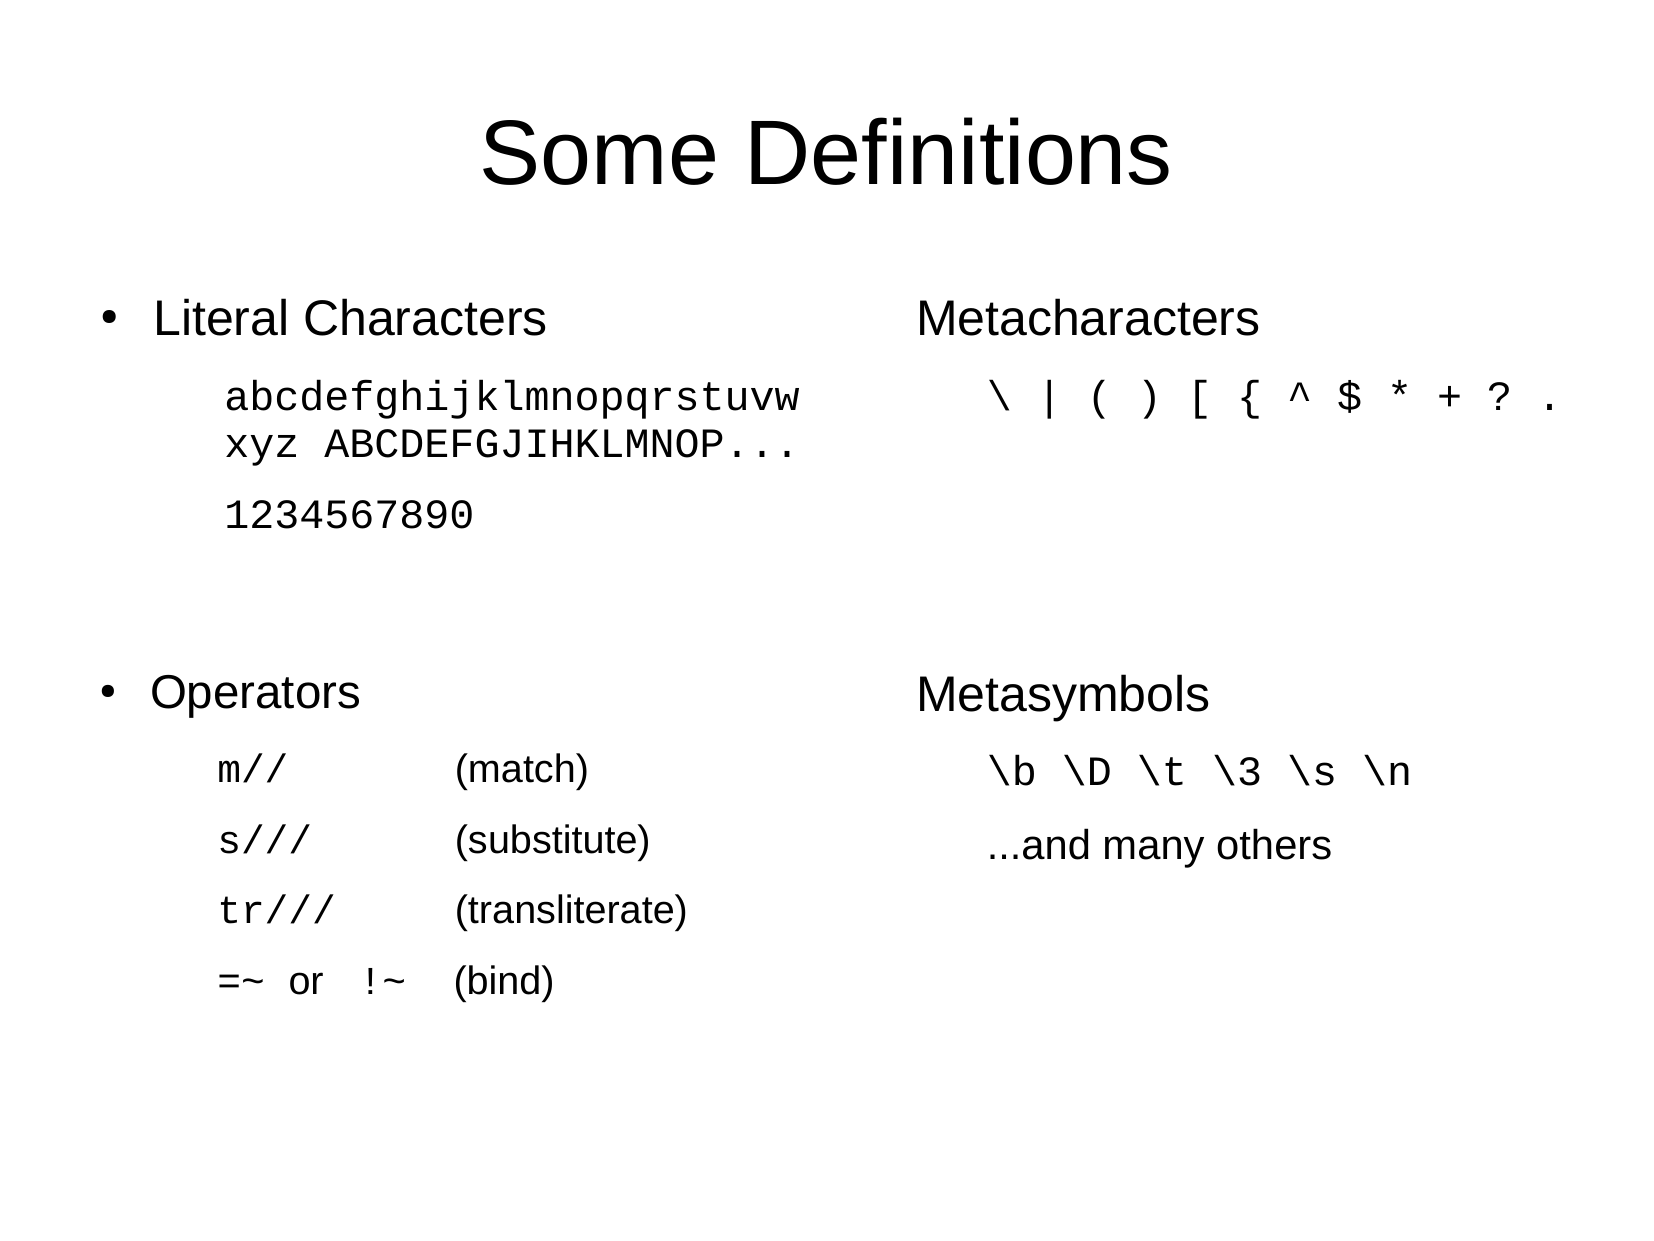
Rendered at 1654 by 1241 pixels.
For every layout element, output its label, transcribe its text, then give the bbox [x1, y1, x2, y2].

title Some Definitions [82, 49, 1571, 257]
list Operators m// (match) s/// (substitute) tr/// (transliterate) =~ or !~ (bind) [82, 665, 809, 1009]
list Literal Characters abcdefghijklmnopqrstuvwxyz ABCDEFGJIHKLMNOP... 1234567890 [82, 290, 809, 634]
list Metacharacters \ | ( ) [ { ^ $ * + ? . [845, 290, 1572, 634]
list Metasymbols \b \D \t \3 \s \n ...and many others [845, 665, 1572, 1009]
